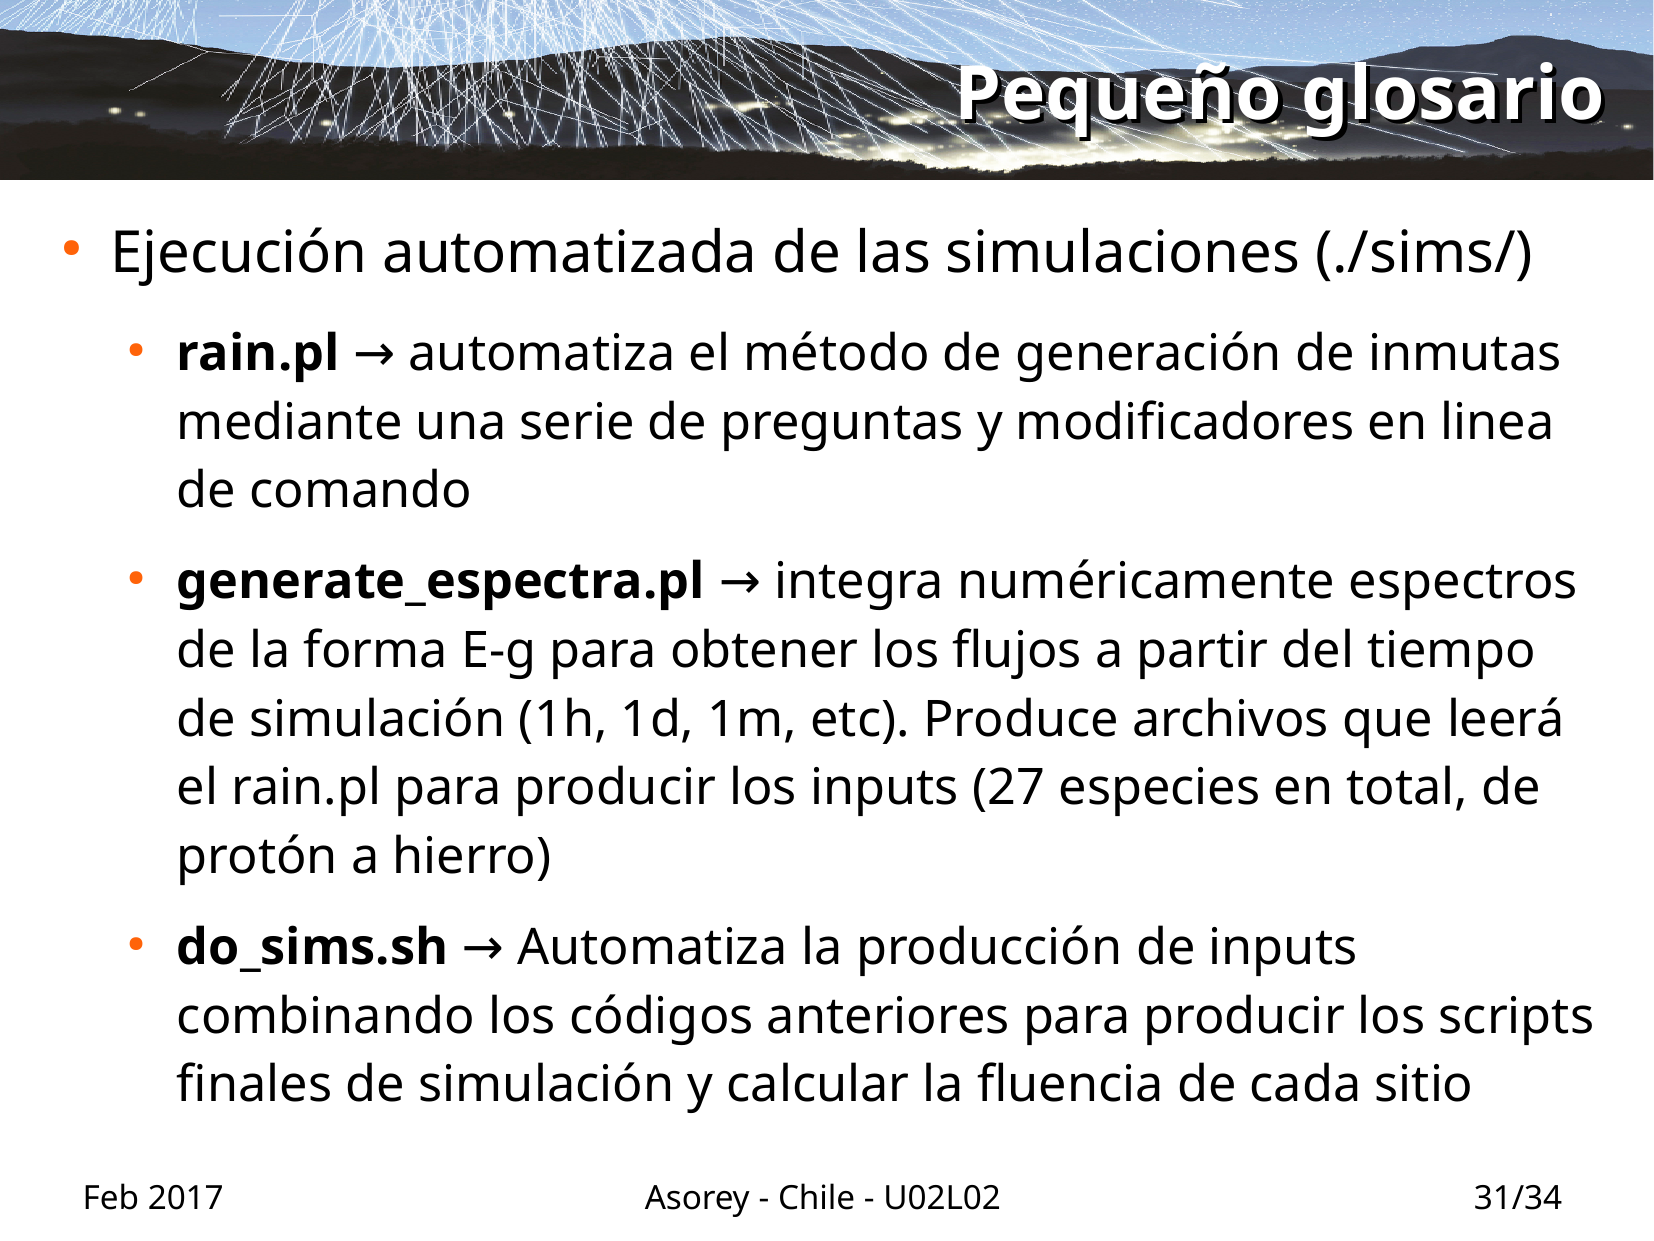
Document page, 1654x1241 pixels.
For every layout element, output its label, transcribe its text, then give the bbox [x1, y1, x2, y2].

list Ejecución automatizada de las simulaciones (./sims/) rain.pl → automatiza el método de generación de inmutas mediante una serie de preguntas y modificadores en linea de comando generate_espectra.pl → integra numéricamente espectros de la forma E-g para obtener los flujos a partir del tiempo de simulación (1h, 1d, 1m, etc). Produce archivos que leerá el rain.pl para producir los inputs (27 especies en total, de protón a hierro) do_sims.sh → Automatiza la producción de inputs combinando los códigos anteriores para producir los scripts finales de simulación y calcular la fluencia de cada sitio [45, 210, 1606, 1156]
picture [0, 0, 1654, 180]
title Pequeño glosario [45, 15, 1606, 166]
